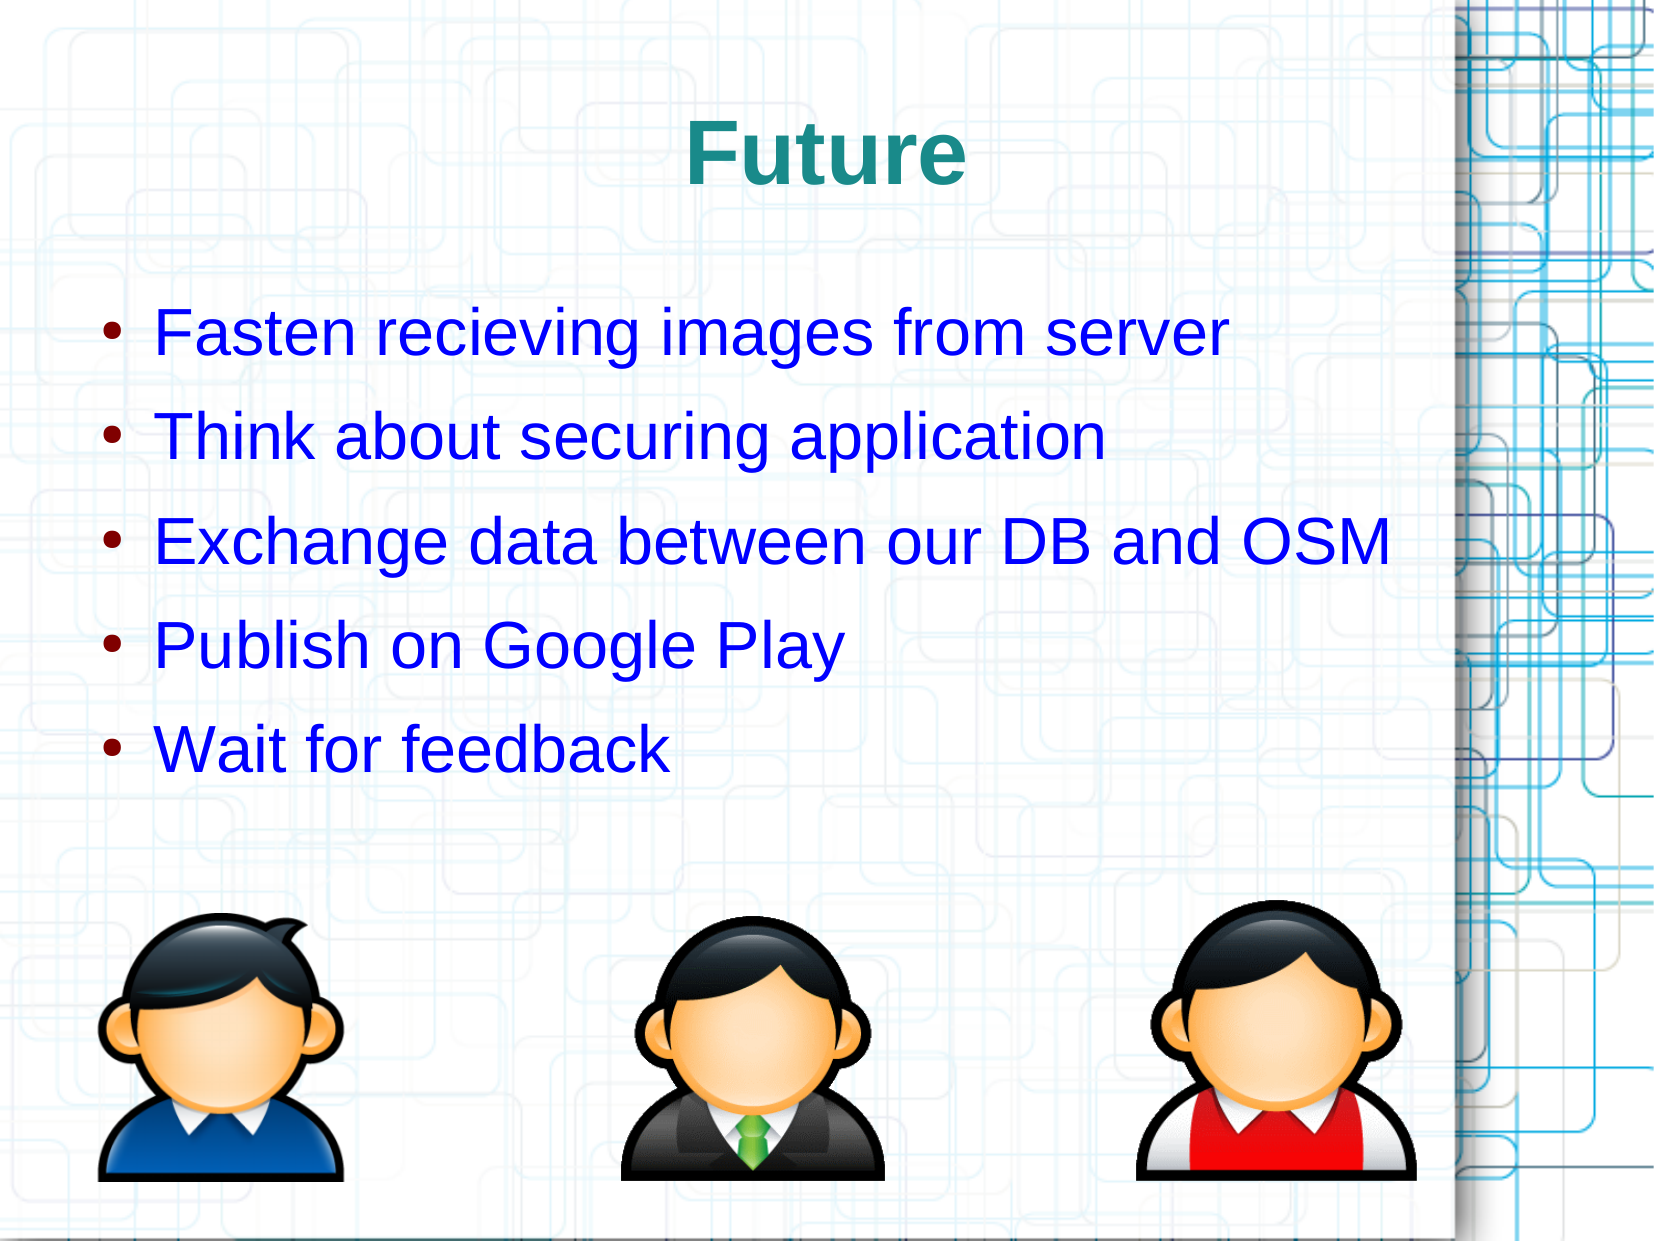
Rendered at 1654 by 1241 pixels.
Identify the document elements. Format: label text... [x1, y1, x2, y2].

picture [0, 0, 1654, 1241]
list Fasten recieving images from server Think about securing application Exchange data between our DB and OSM Publish on Google Play Wait for feedback [82, 295, 1418, 1015]
title Future [82, 56, 1571, 250]
